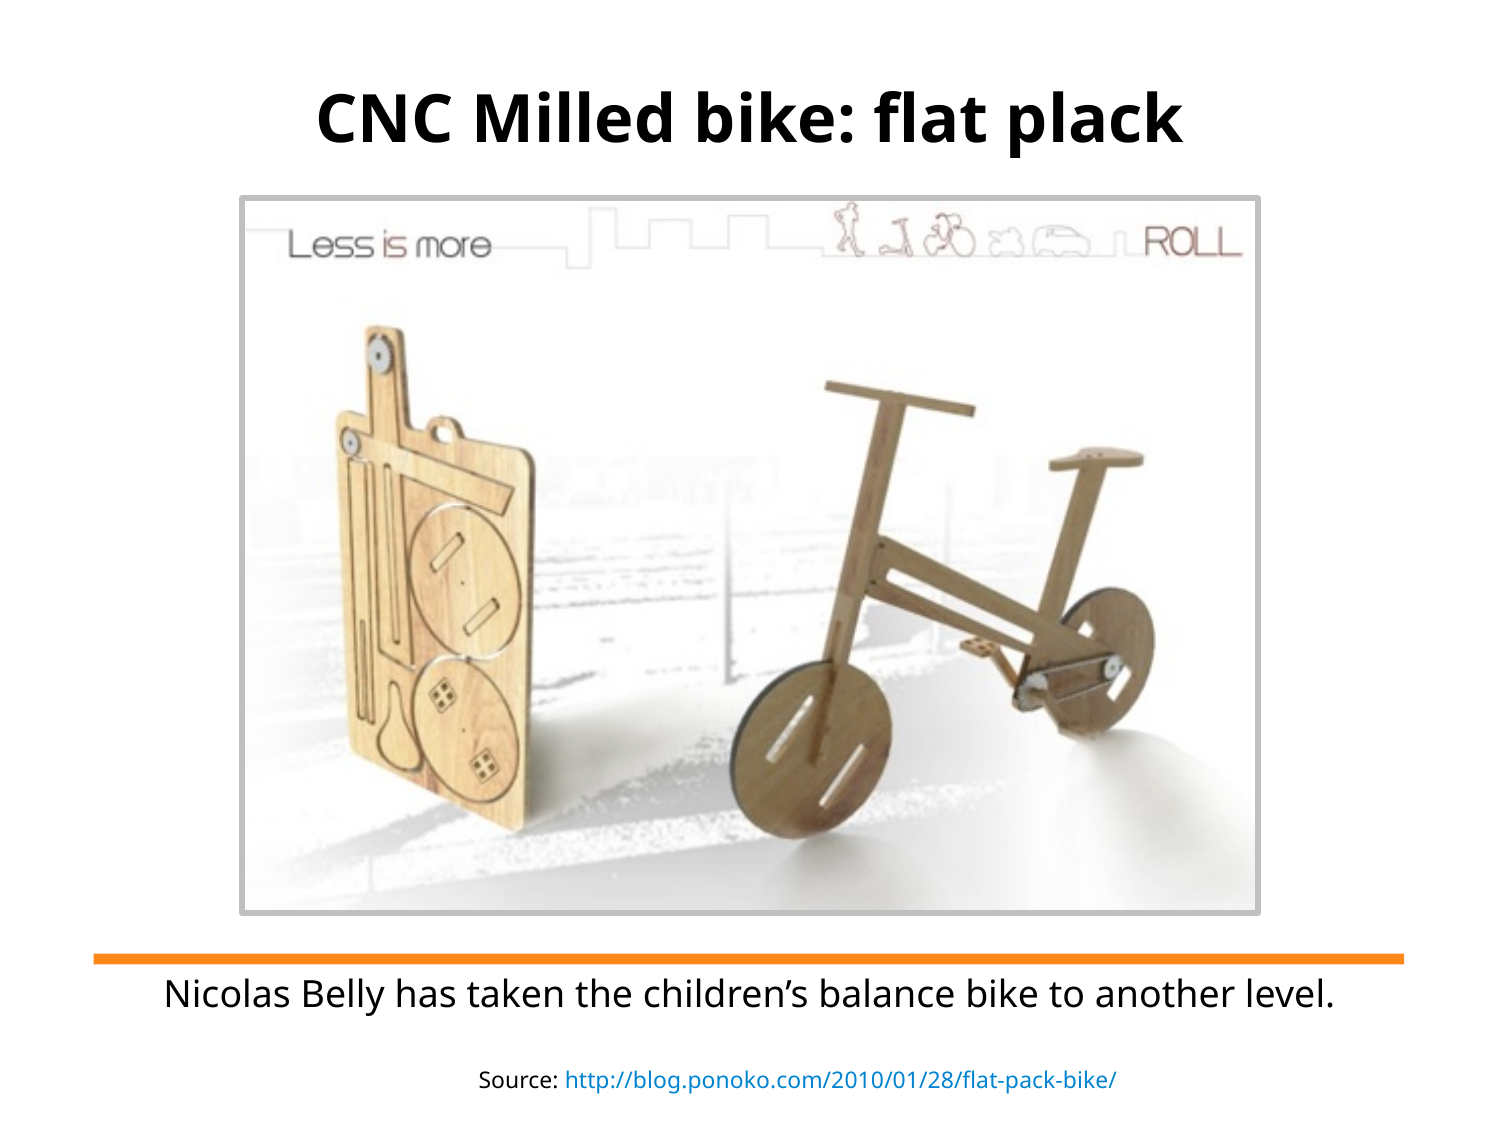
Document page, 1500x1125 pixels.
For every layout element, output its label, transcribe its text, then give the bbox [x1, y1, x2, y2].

text_box Source: http://blog.ponoko.com/2010/01/28/flat-pack-bike/ [463, 1056, 1076, 1101]
picture [0, 0, 1500, 1125]
title CNC Milled bike: flat plack [75, 44, 1426, 188]
text_box Nicolas Belly has taken the children’s balance bike to another level. [62, 960, 1438, 1024]
